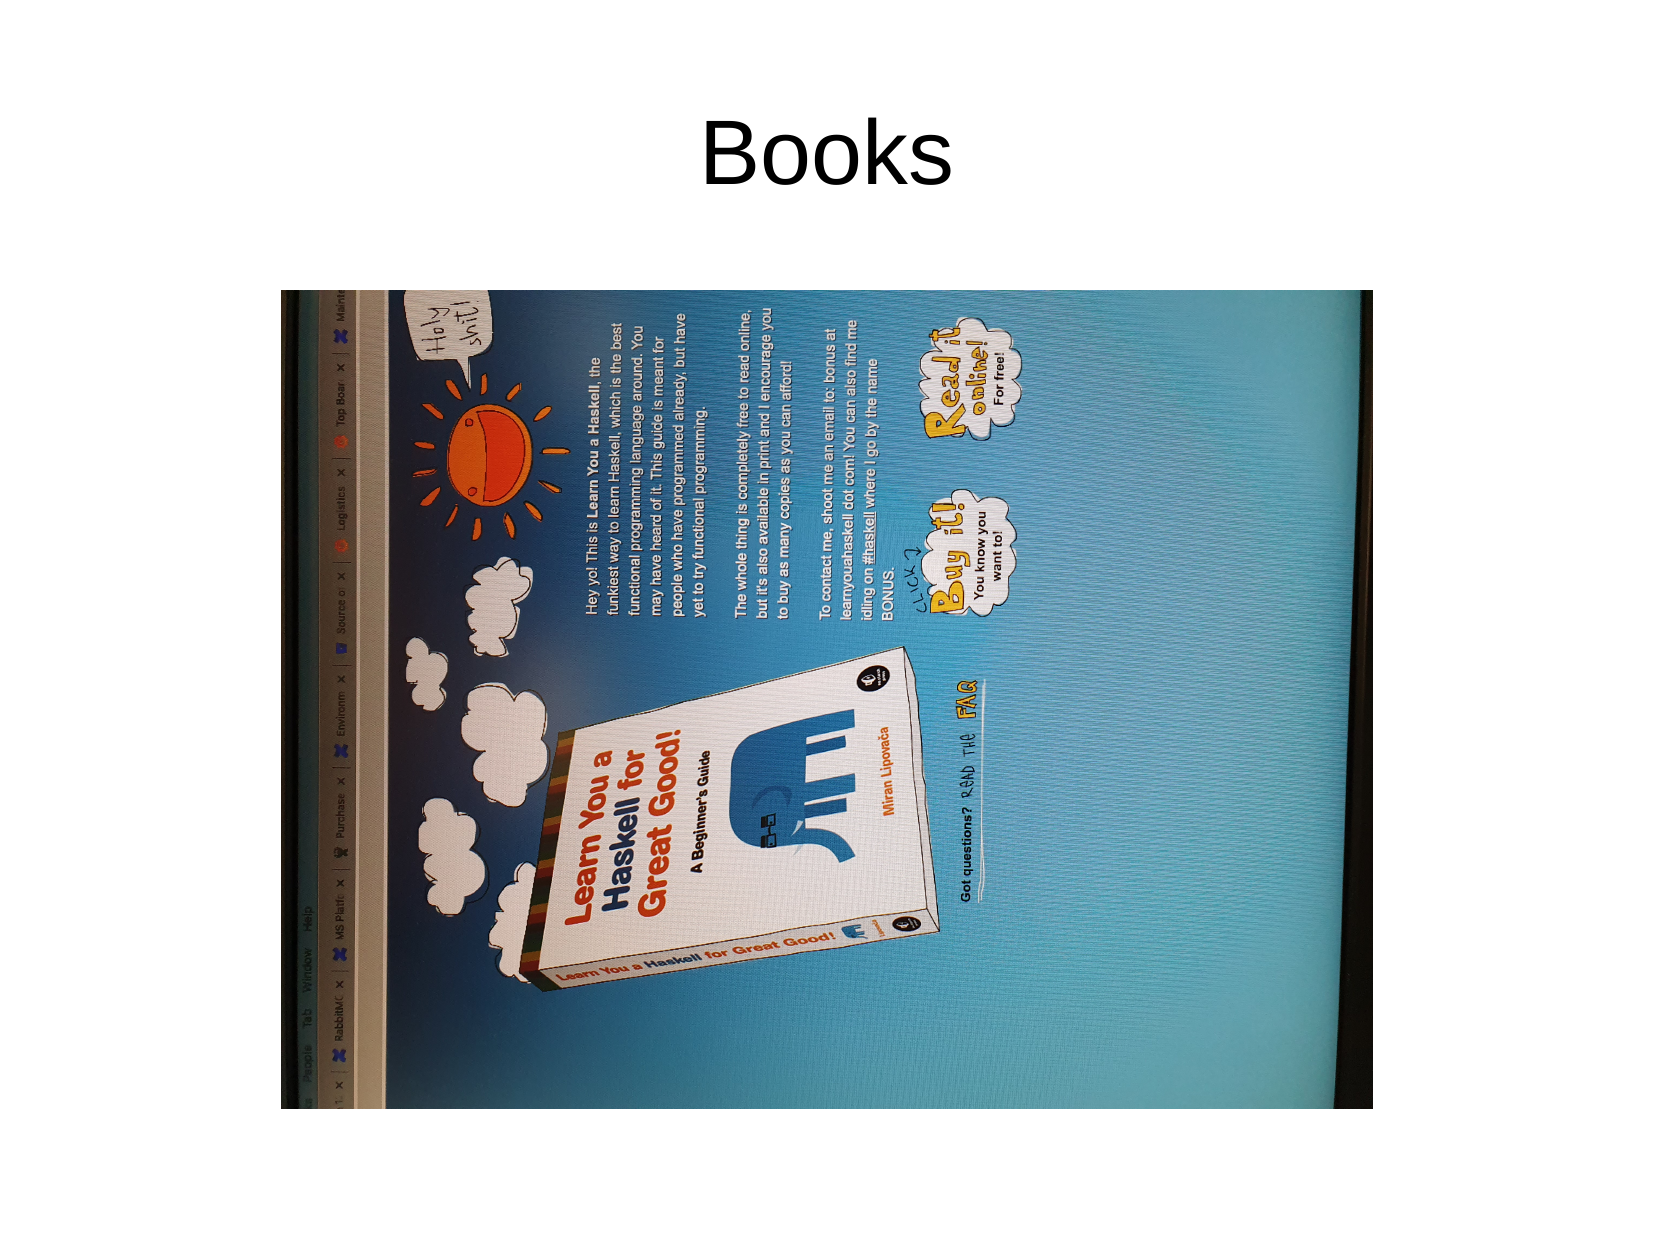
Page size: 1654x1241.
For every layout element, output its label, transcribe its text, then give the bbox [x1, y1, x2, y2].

picture [281, 290, 1373, 1109]
title Books [82, 49, 1571, 257]
